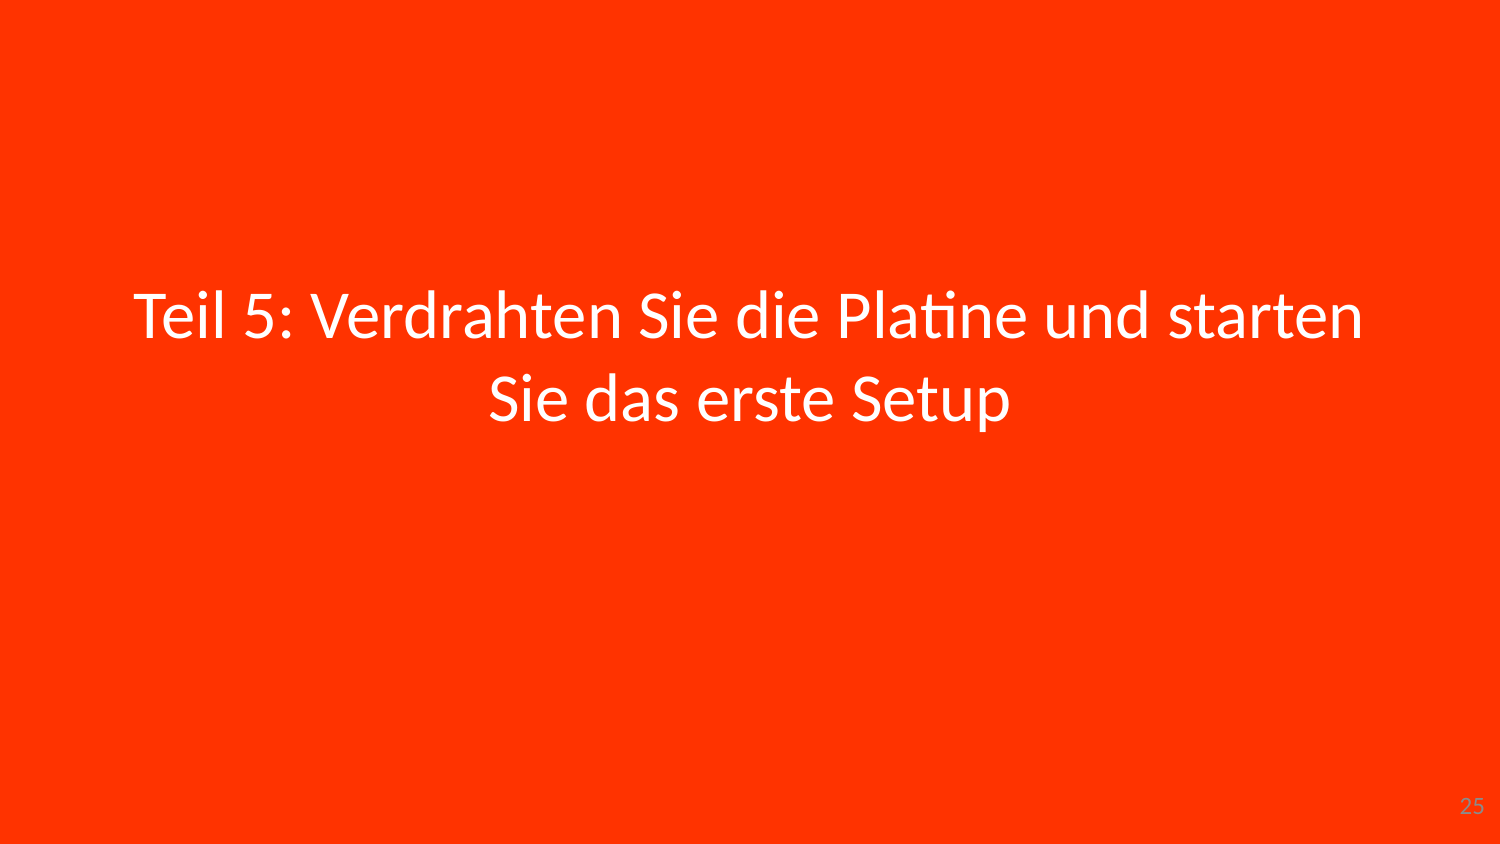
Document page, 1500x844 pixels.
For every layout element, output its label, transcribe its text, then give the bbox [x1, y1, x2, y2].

title Teil 5: Verdrahten Sie die Platine und starten Sie das erste Setup [112, 262, 1388, 443]
slide_number <getal> [1415, 782, 1500, 828]
